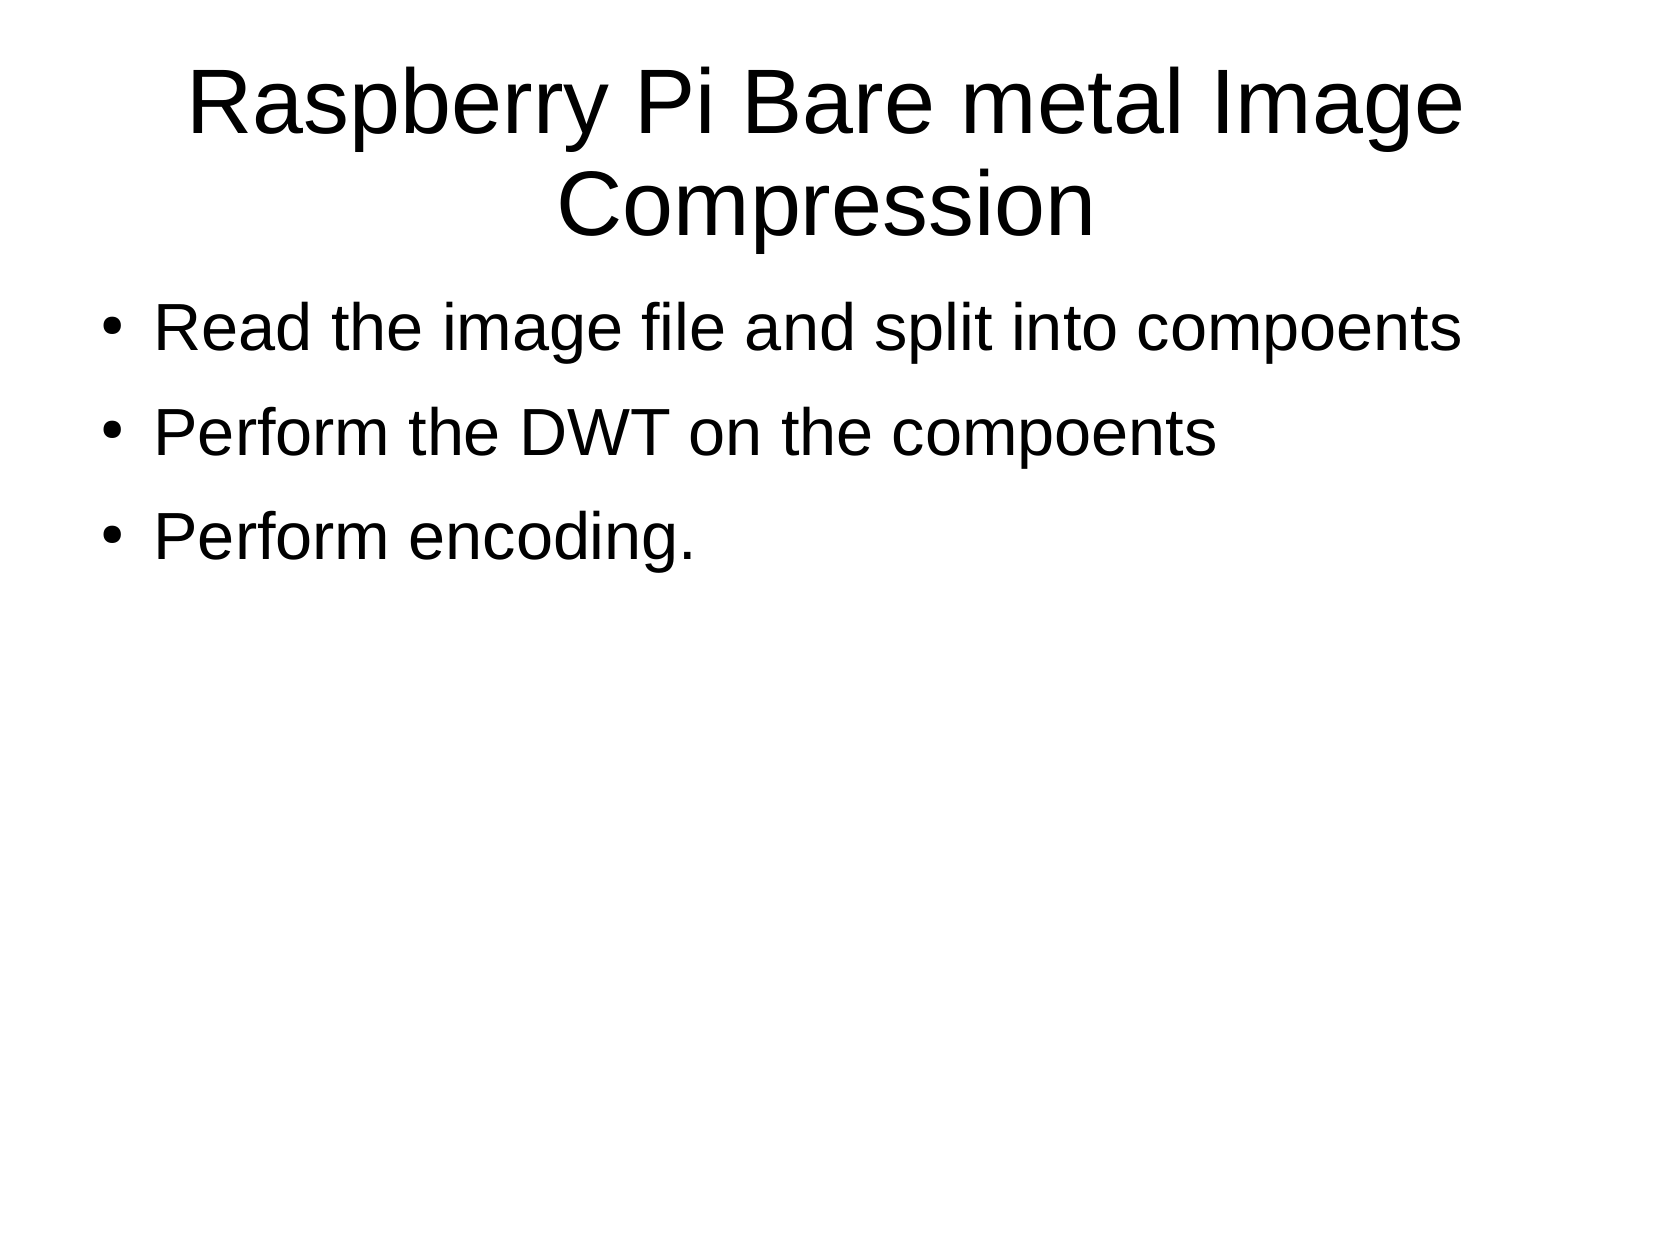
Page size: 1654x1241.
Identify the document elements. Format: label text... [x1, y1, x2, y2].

list Read the image file and split into compoents Perform the DWT on the compoents Perform encoding. [82, 290, 1571, 1010]
title Raspberry Pi Bare metal Image Compression [82, 49, 1571, 257]
